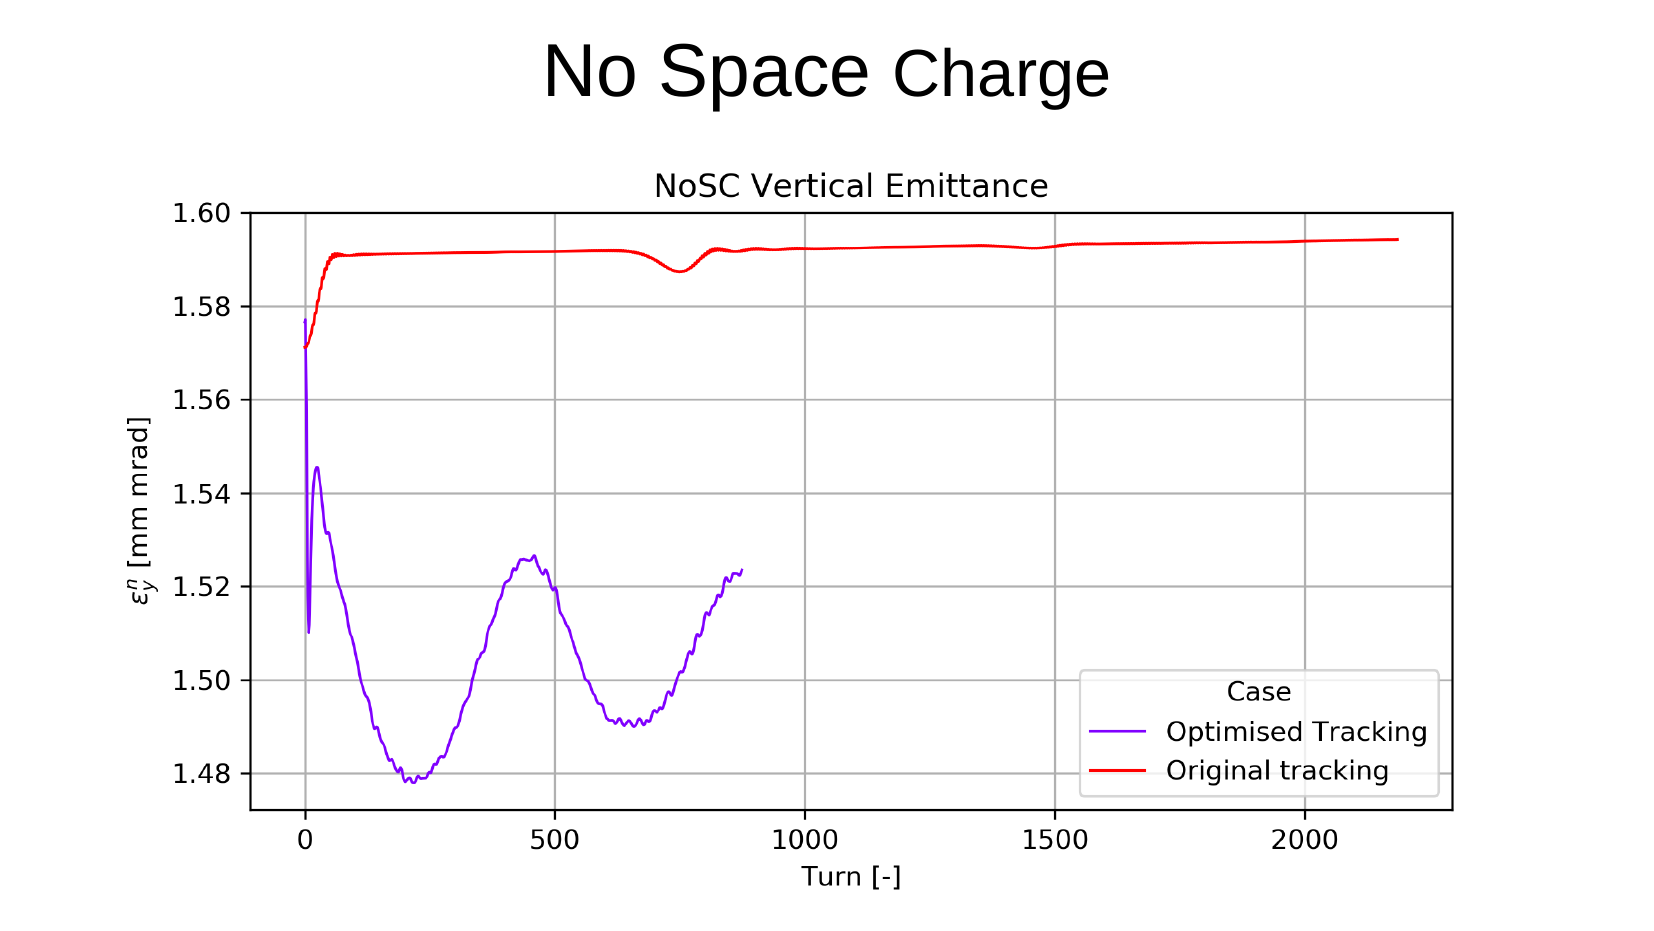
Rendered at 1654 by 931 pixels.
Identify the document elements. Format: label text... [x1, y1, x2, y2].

picture [56, 119, 1607, 895]
title No Space Charge [82, 0, 1571, 119]
